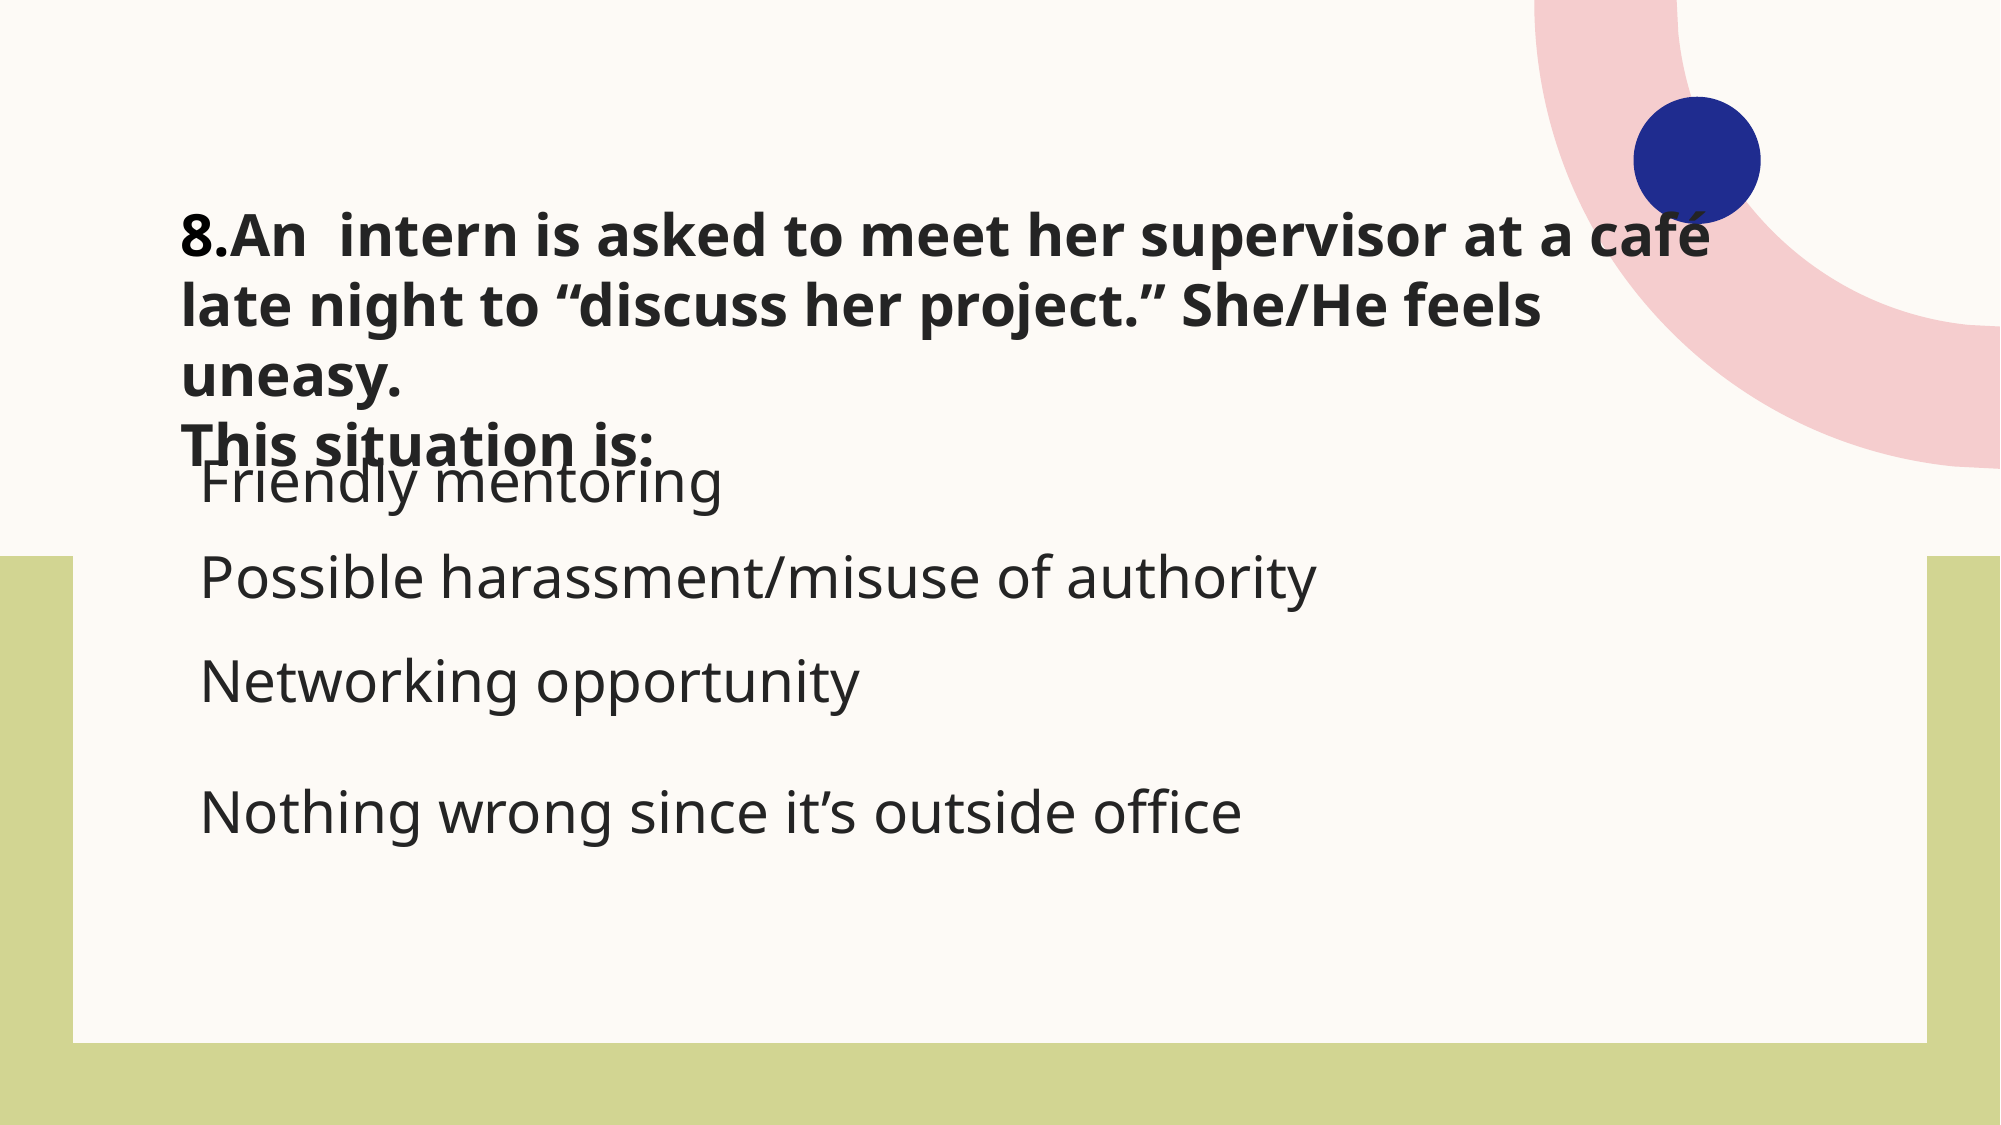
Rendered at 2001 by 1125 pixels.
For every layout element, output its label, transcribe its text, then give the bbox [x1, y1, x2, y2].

text_box Friendly mentoring [184, 436, 1187, 523]
text_box Possible harassment/misuse of authority [184, 532, 1352, 619]
text_box Networking opportunity [184, 636, 1187, 722]
text_box 8.An intern is asked to meet her supervisor at a café late night to “discuss her project.” She/He feels uneasy. This situation is: [165, 145, 1777, 419]
text_box Nothing wrong since it’s outside office [184, 722, 1399, 854]
